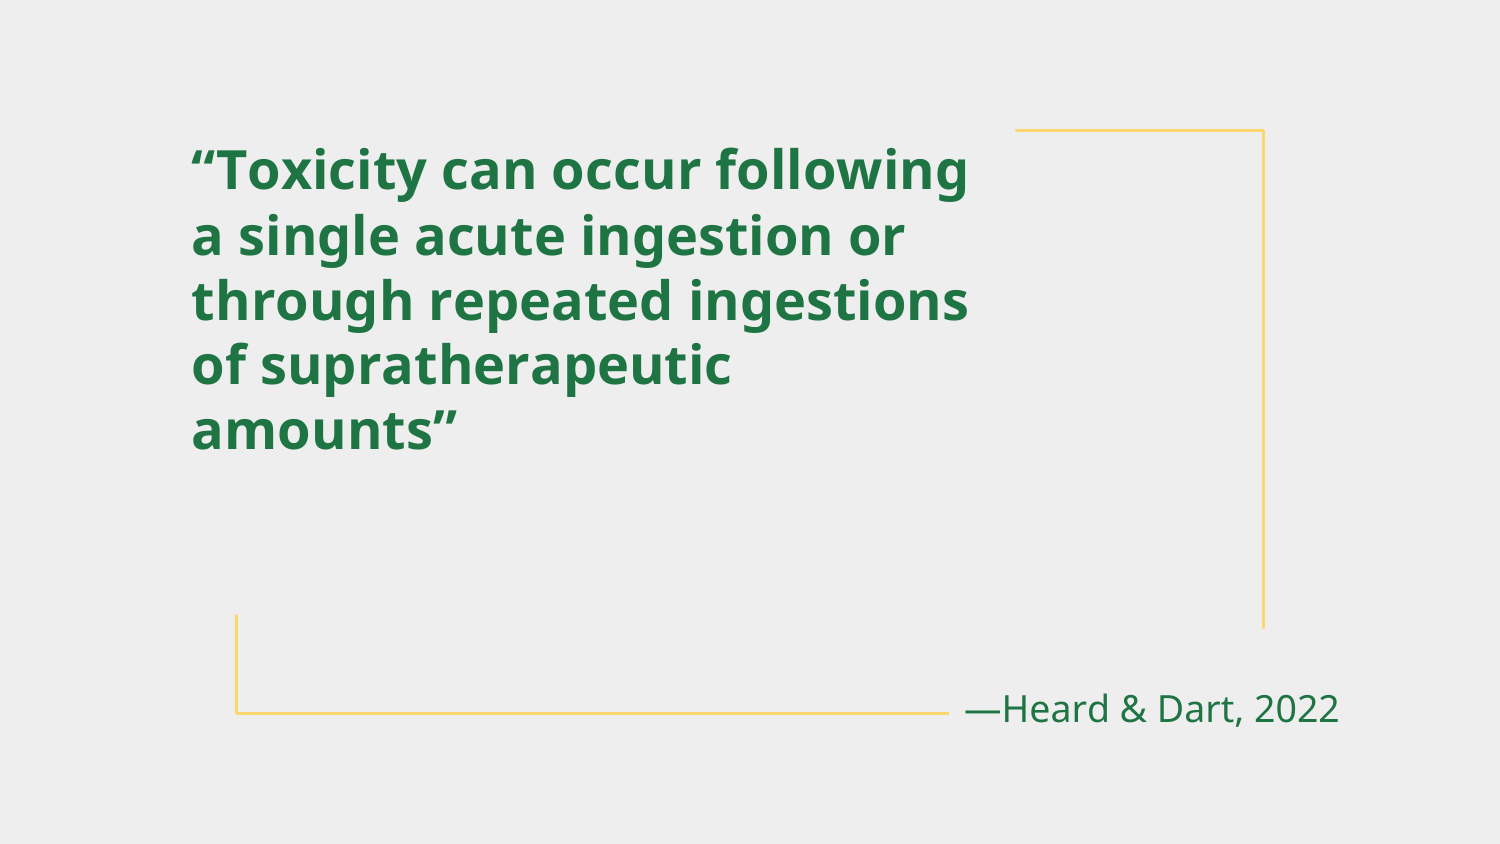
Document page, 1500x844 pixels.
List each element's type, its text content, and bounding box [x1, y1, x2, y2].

title —Heard & Dart, 2022 [949, 628, 1404, 746]
title “Toxicity can occur following a single acute ingestion or through repeated ingestions of supratherapeutic amounts” [176, 120, 1016, 615]
